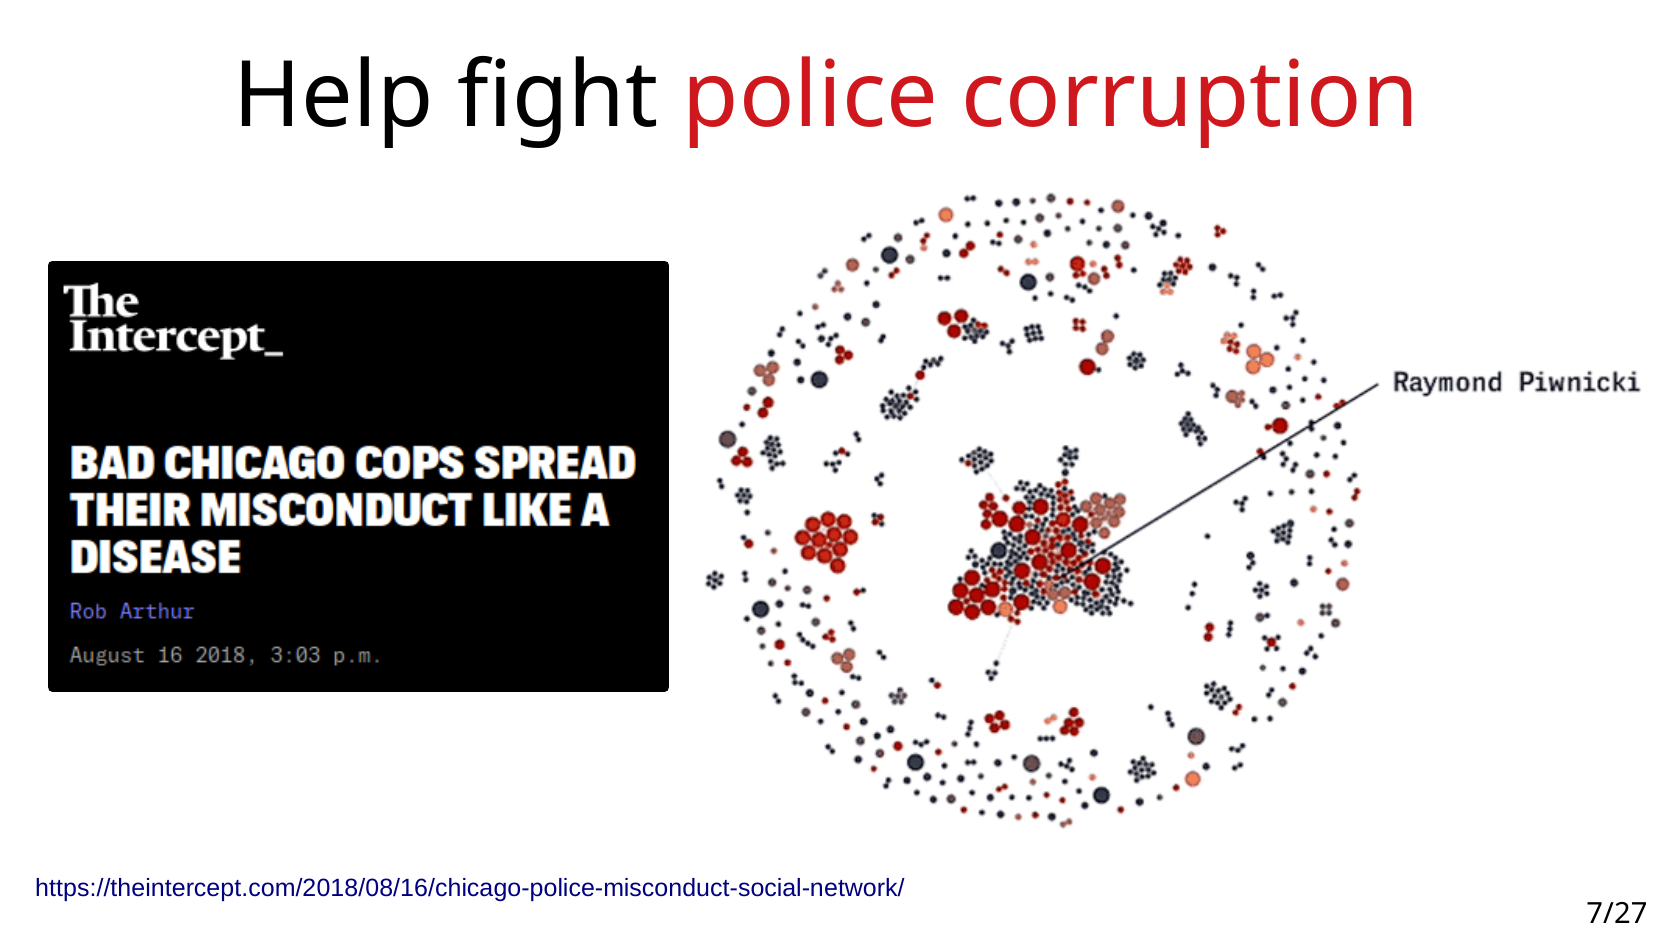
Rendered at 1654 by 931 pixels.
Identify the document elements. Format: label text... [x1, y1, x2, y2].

picture [687, 180, 1654, 840]
title Help fight police corruption [82, 1, 1571, 181]
text_box https://theintercept.com/2018/08/16/chicago-police-misconduct-social-network/ [20, 866, 1351, 924]
picture [56, 270, 661, 683]
